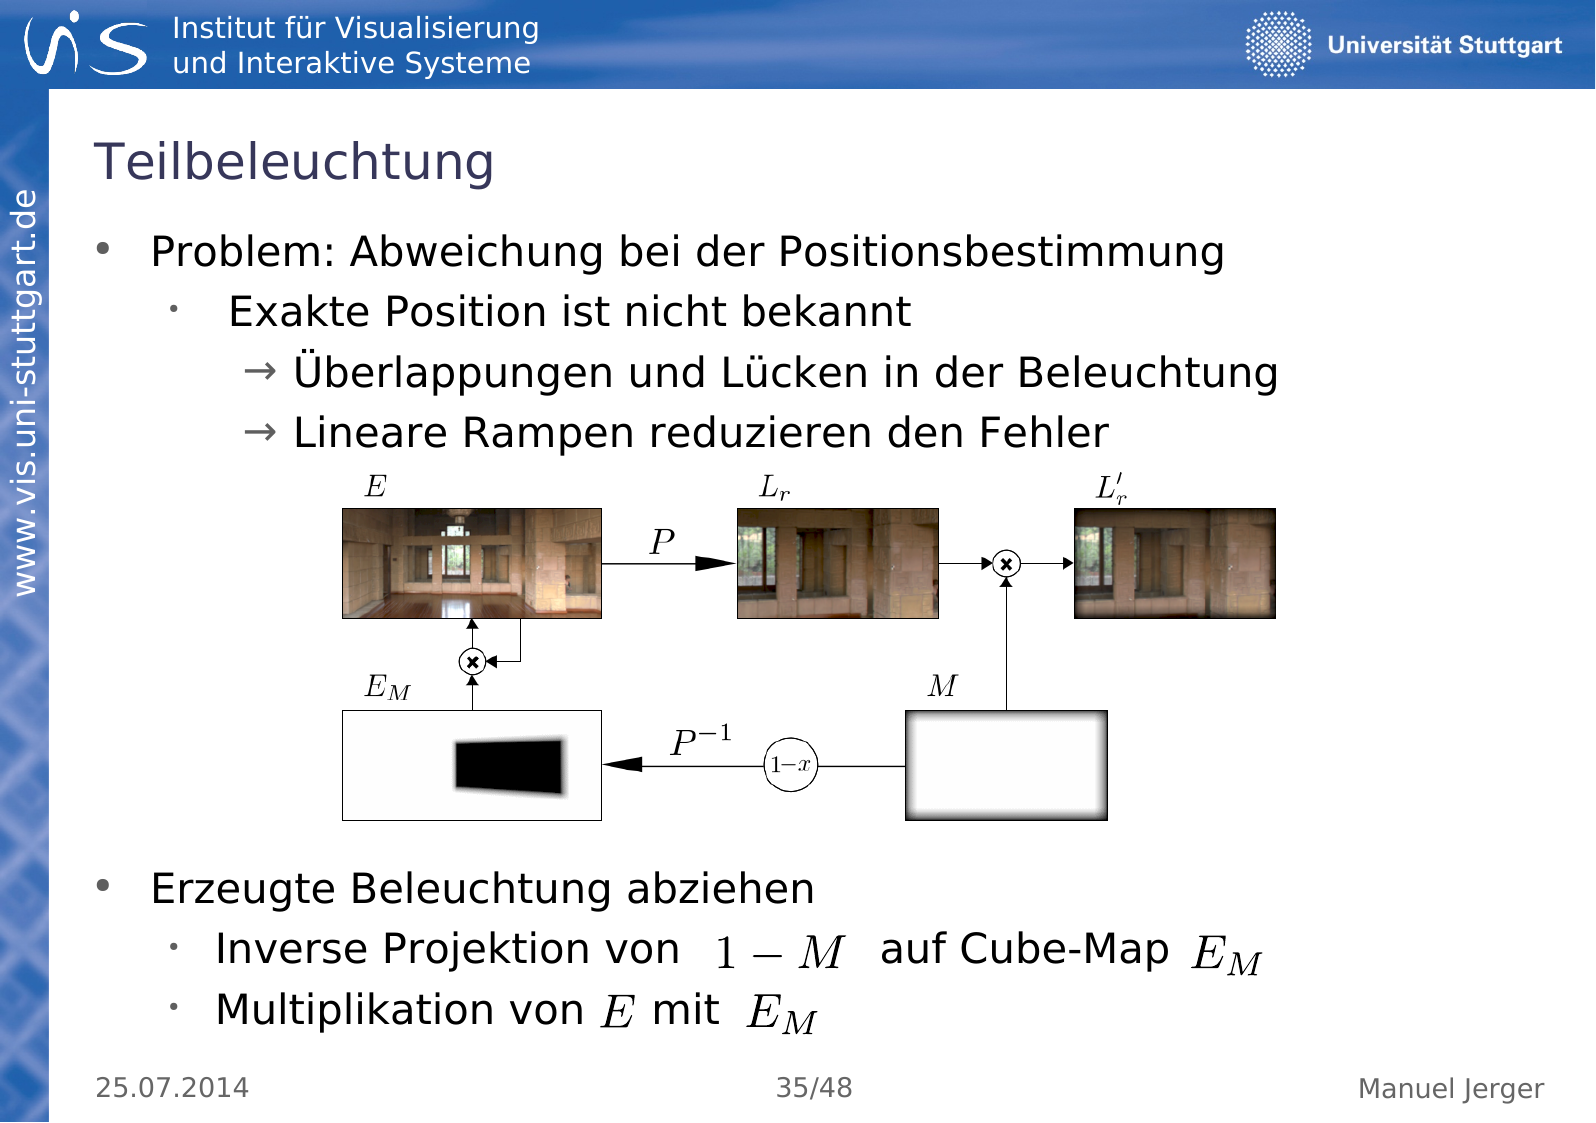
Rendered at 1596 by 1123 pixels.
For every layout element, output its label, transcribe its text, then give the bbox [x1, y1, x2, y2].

list Problem: Abweichung bei der Positionsbestimmung Exakte Position ist nicht bekannt Überlappungen und Lücken in der Beleuchtung Lineare Rampen reduzieren den Fehler Erzeugte Beleuchtung abziehen Inverse Projektion von auf Cube-Map Multiplikation von mit [94, 224, 1548, 1052]
picture [0, 0, 49, 1122]
picture [342, 472, 1276, 827]
text_box [744, 994, 820, 1035]
title Teilbeleuchtung [94, 117, 1534, 201]
text_box [1189, 935, 1265, 976]
picture [24, 0, 1596, 89]
text_box [714, 935, 849, 972]
text_box [598, 994, 637, 1028]
